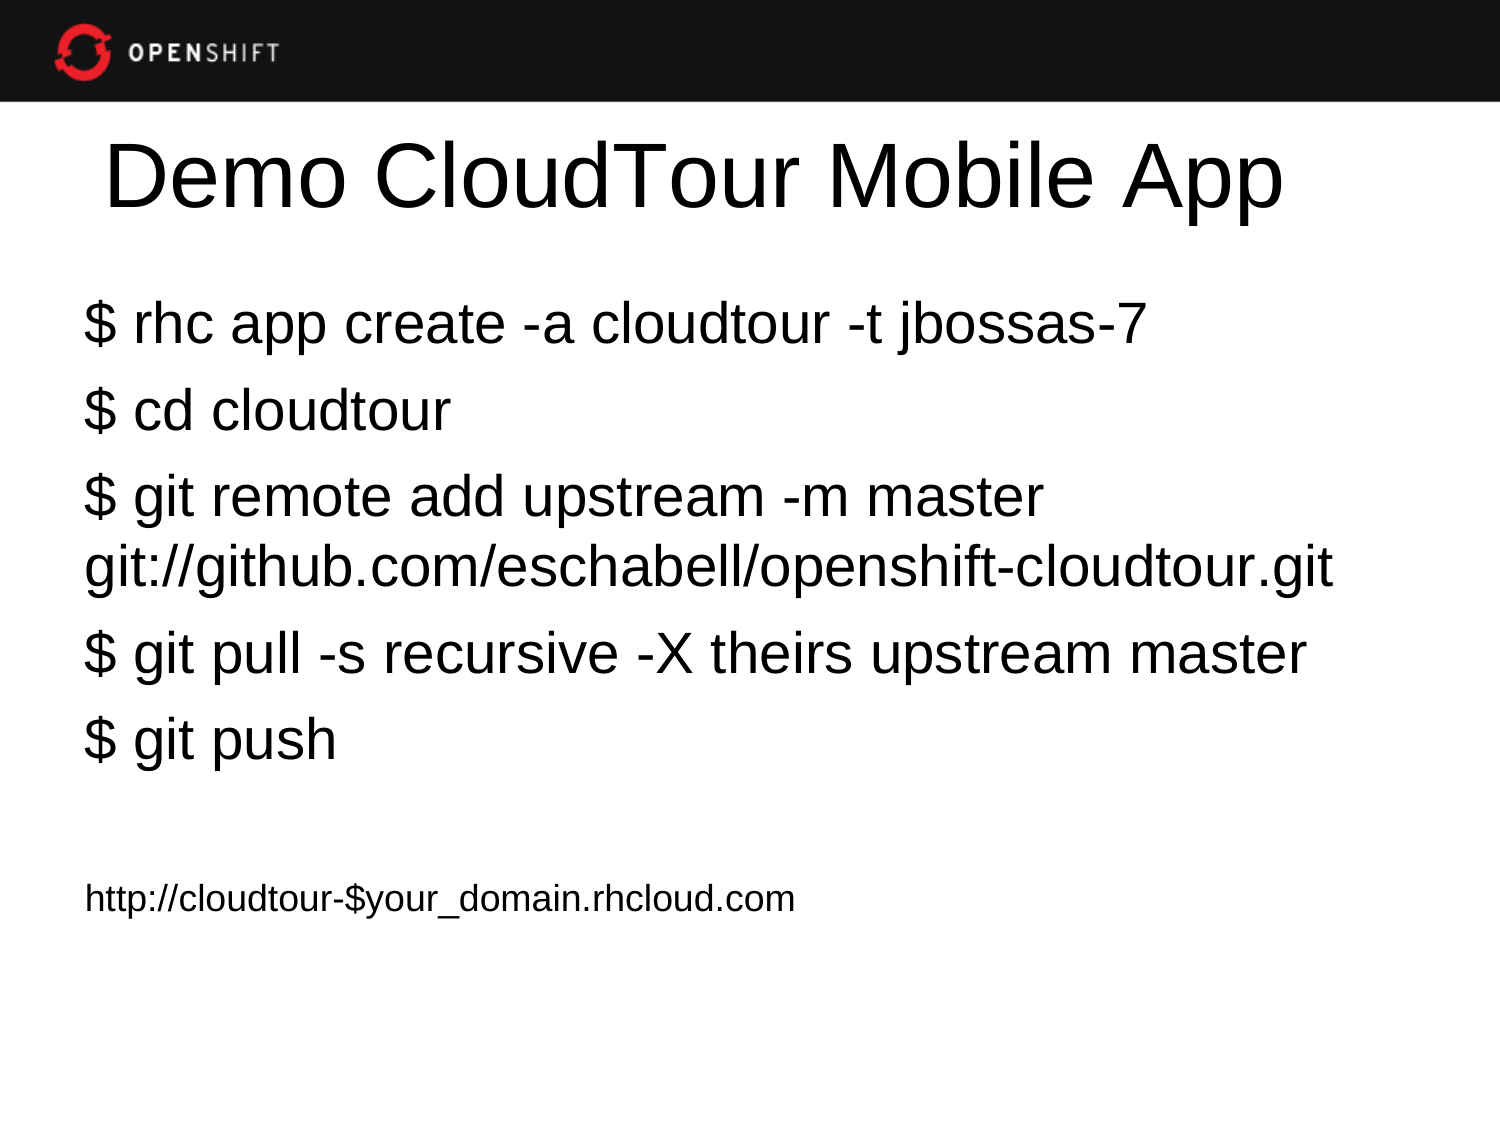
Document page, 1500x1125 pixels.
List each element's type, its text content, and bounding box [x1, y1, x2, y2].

list $ rhc app create -a cloudtour -t jbossas-7 $ cd cloudtour $ git remote add upstream -m master git://github.com/eschabell/openshift-cloudtour.git $ git pull -s recursive -X theirs upstream master $ git push http://cloudtour-$your_domain.rhcloud.com [13, 277, 1500, 1021]
picture [0, 0, 1500, 1125]
title Demo CloudTour Mobile App [88, 52, 1364, 277]
